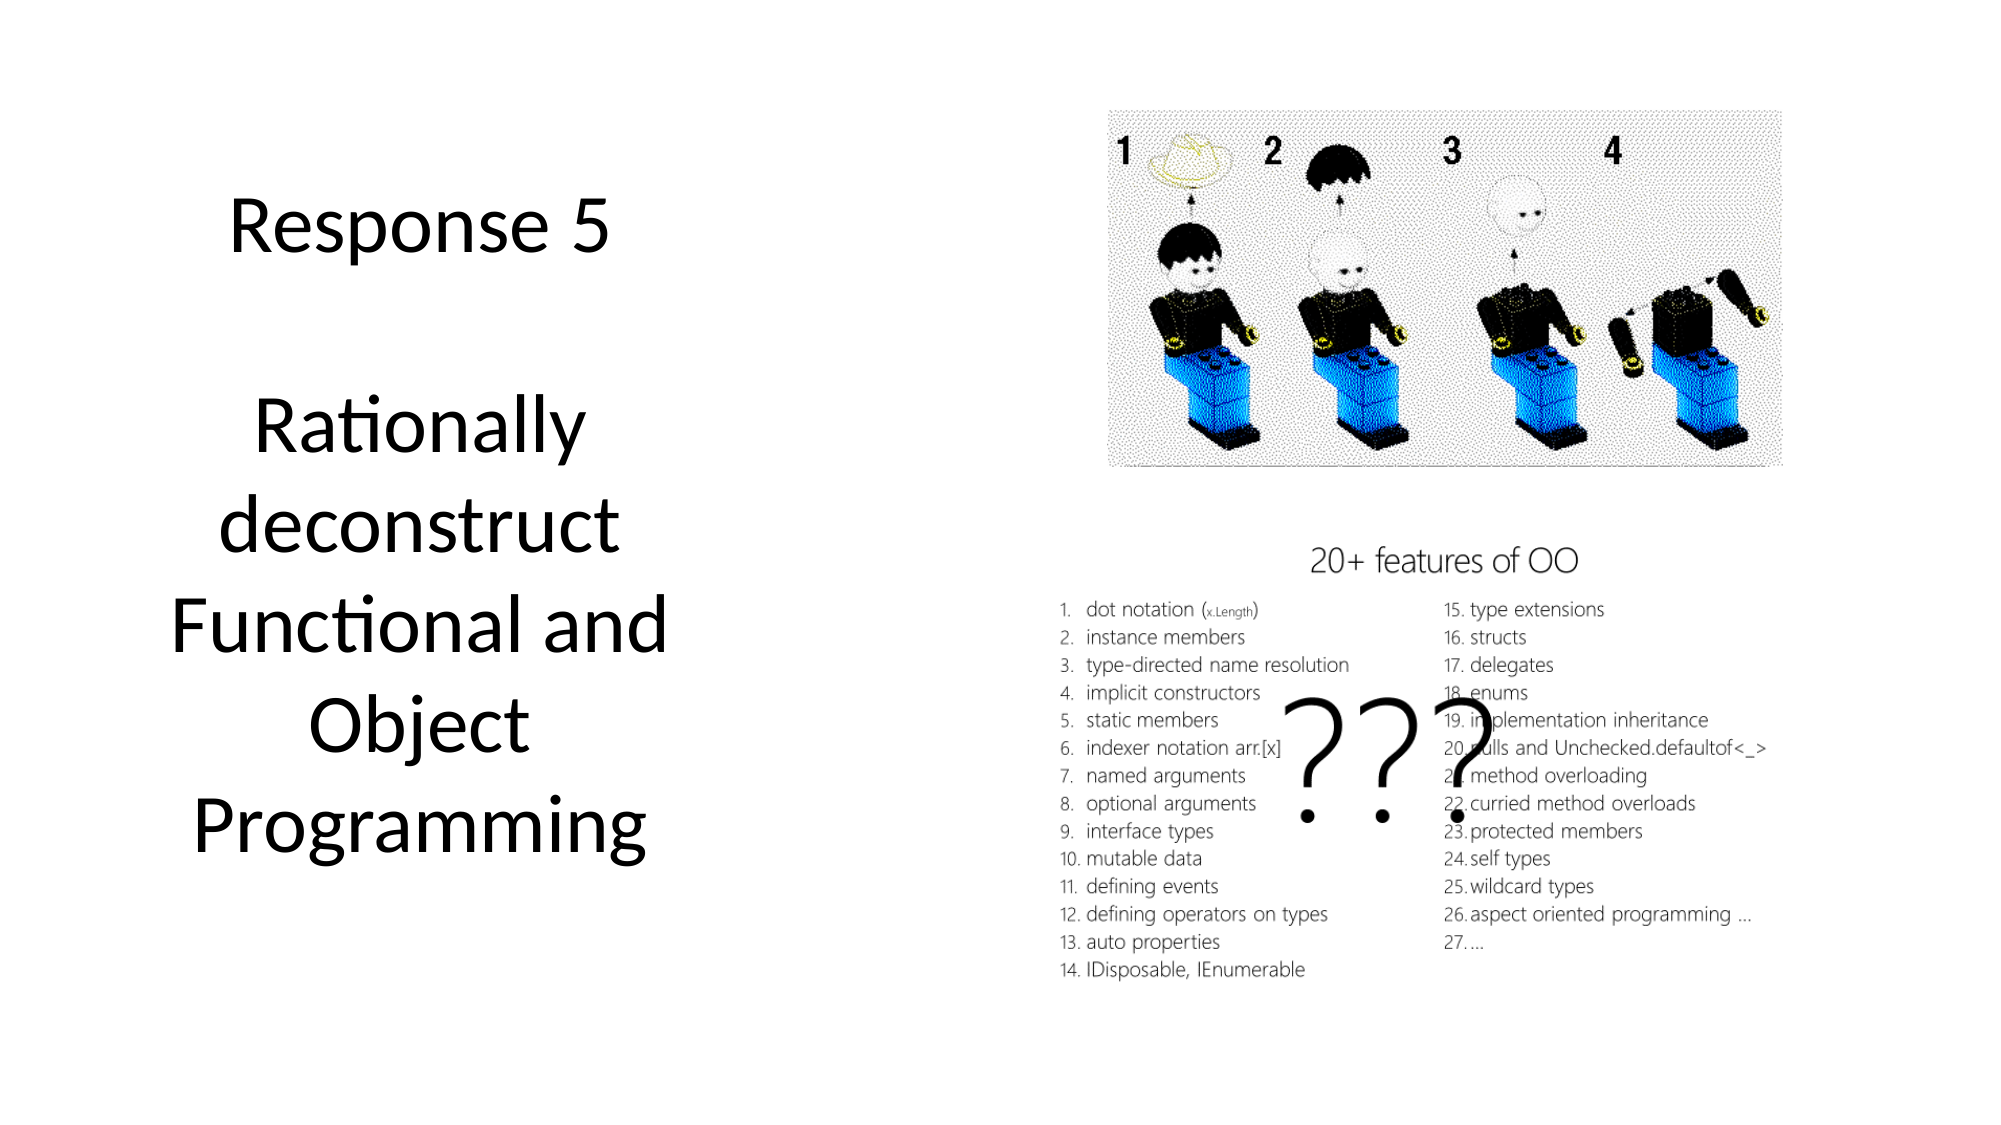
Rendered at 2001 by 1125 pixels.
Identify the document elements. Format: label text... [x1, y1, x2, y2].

text_box Response 5 Rationally deconstruct Functional and Object Programming [100, 161, 741, 884]
picture [1026, 522, 1864, 994]
picture [1107, 109, 1783, 467]
